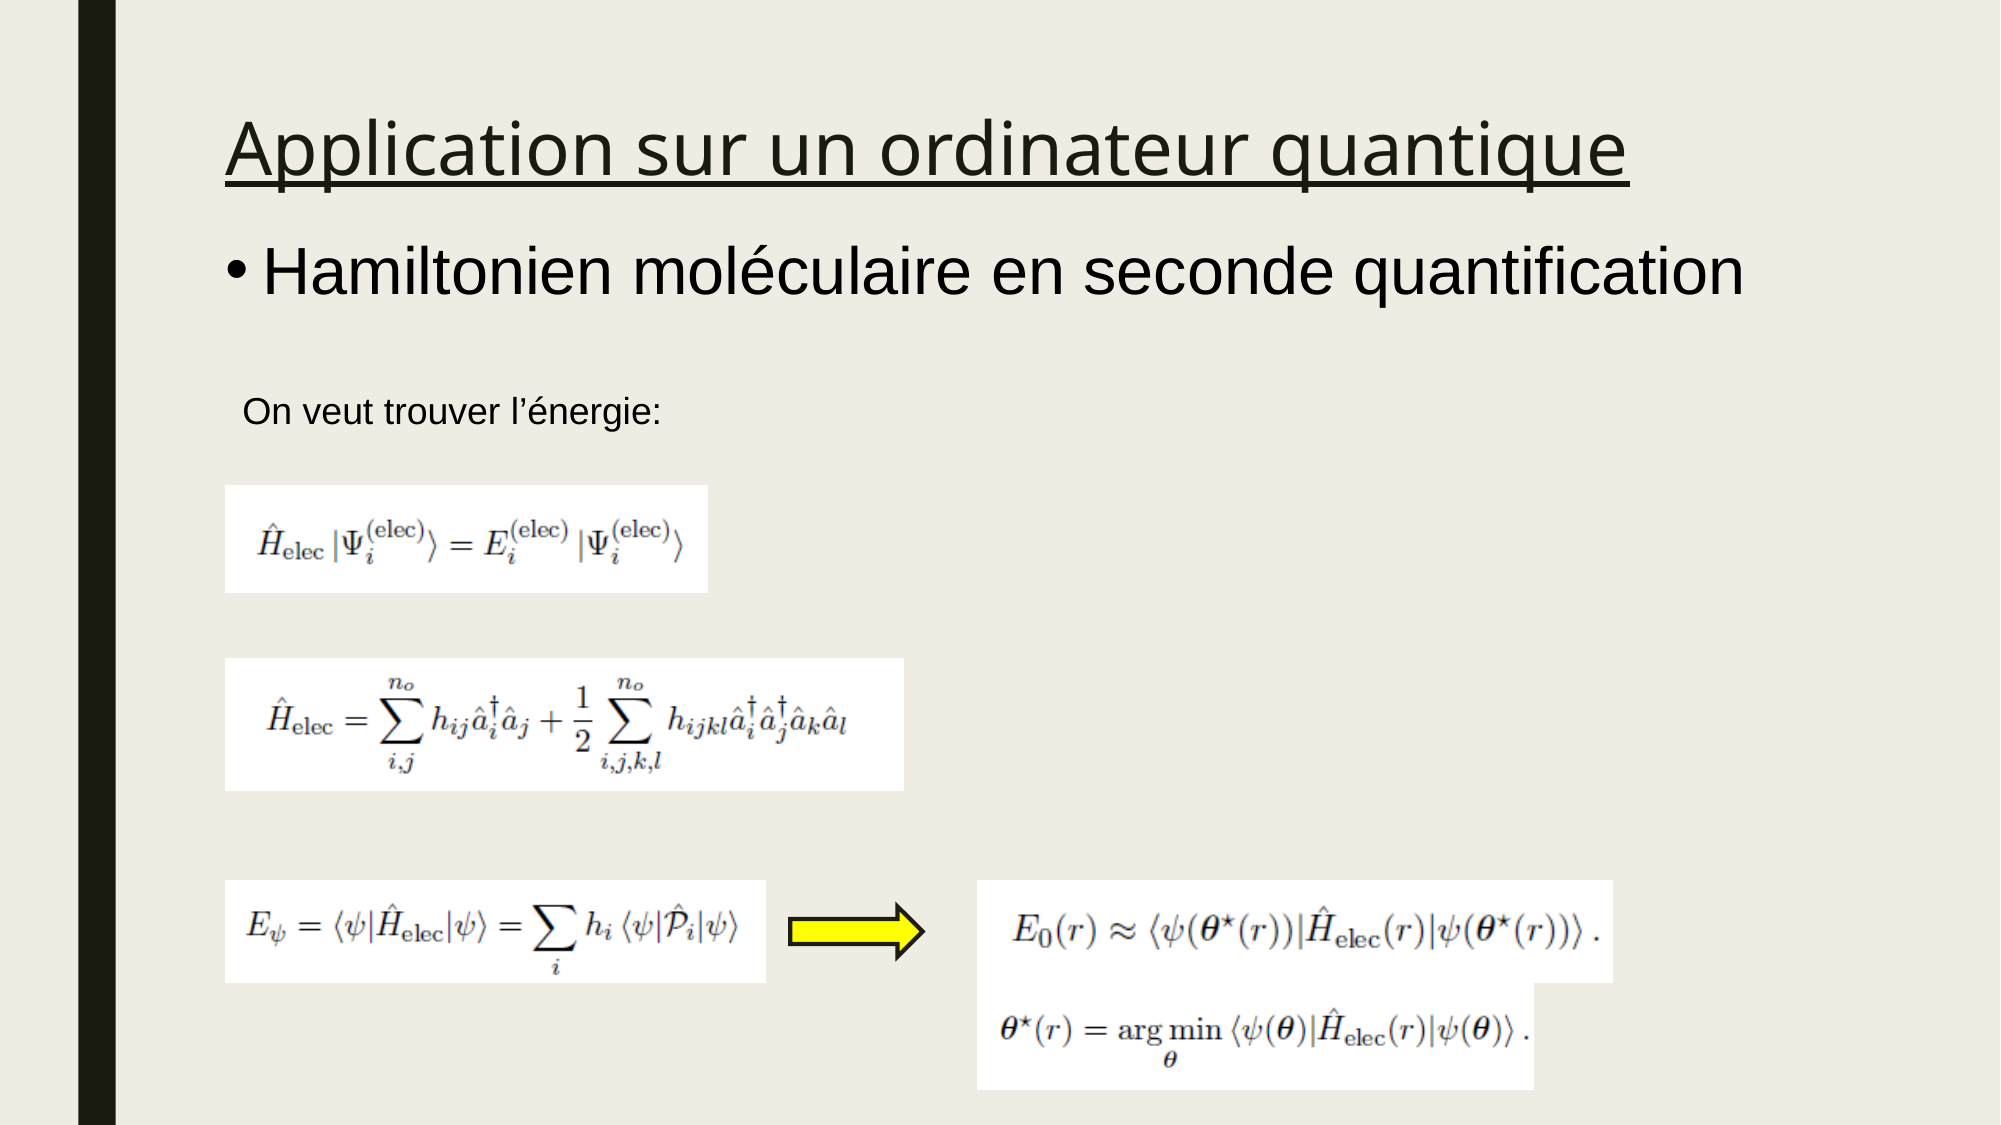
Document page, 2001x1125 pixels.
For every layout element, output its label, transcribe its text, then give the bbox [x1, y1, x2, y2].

picture [225, 880, 766, 983]
picture [225, 485, 708, 593]
text_box Application sur un ordinateur quantique [225, 112, 1800, 226]
text_box On veut trouver l’énergie: [227, 379, 678, 440]
picture [977, 880, 1613, 1090]
picture [225, 658, 904, 791]
subtitle Hamiltonien moléculaire en seconde quantification [225, 226, 1800, 319]
text_box [790, 906, 923, 957]
